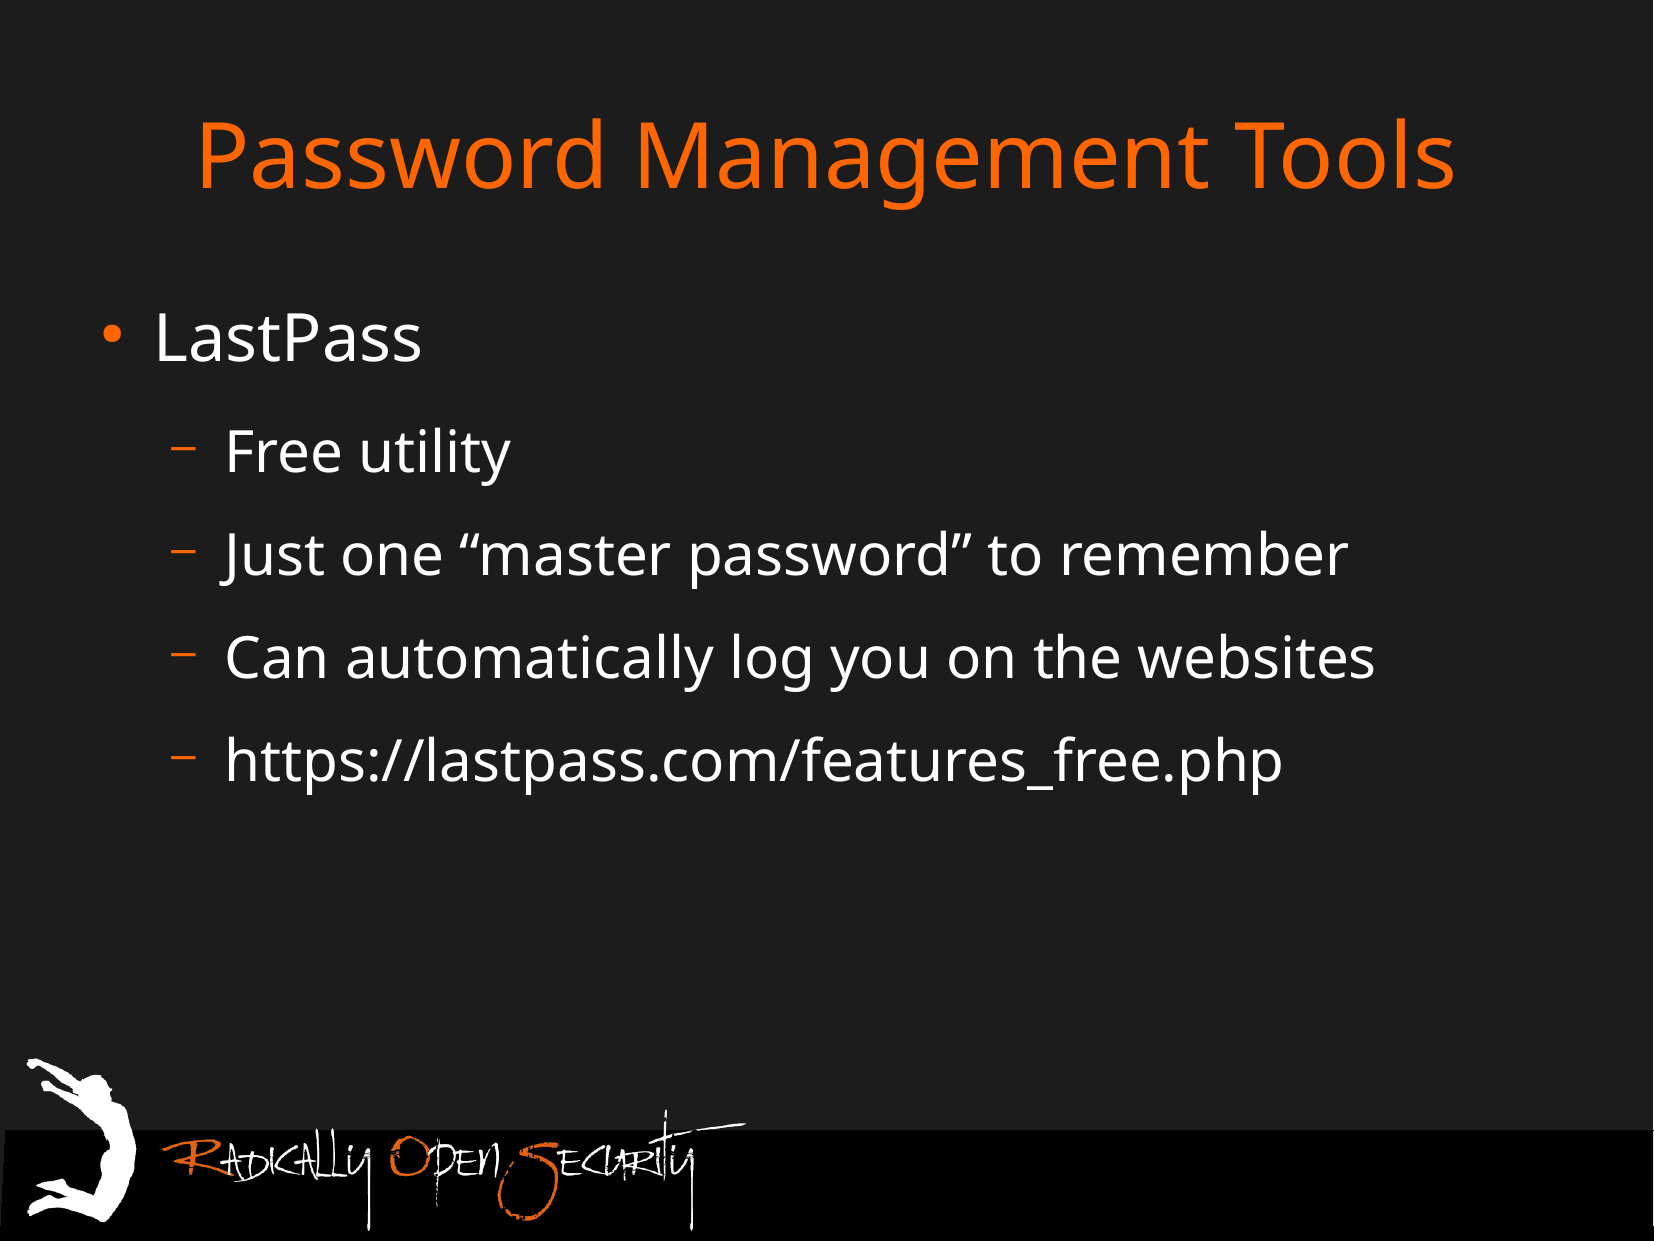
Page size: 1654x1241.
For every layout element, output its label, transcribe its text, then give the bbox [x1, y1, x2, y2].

list LastPass Free utility Just one “master password” to remember Can automatically log you on the websites https://lastpass.com/features_free.php [82, 290, 1571, 1010]
title Password Management Tools [82, 49, 1571, 257]
picture [0, 1022, 778, 1241]
